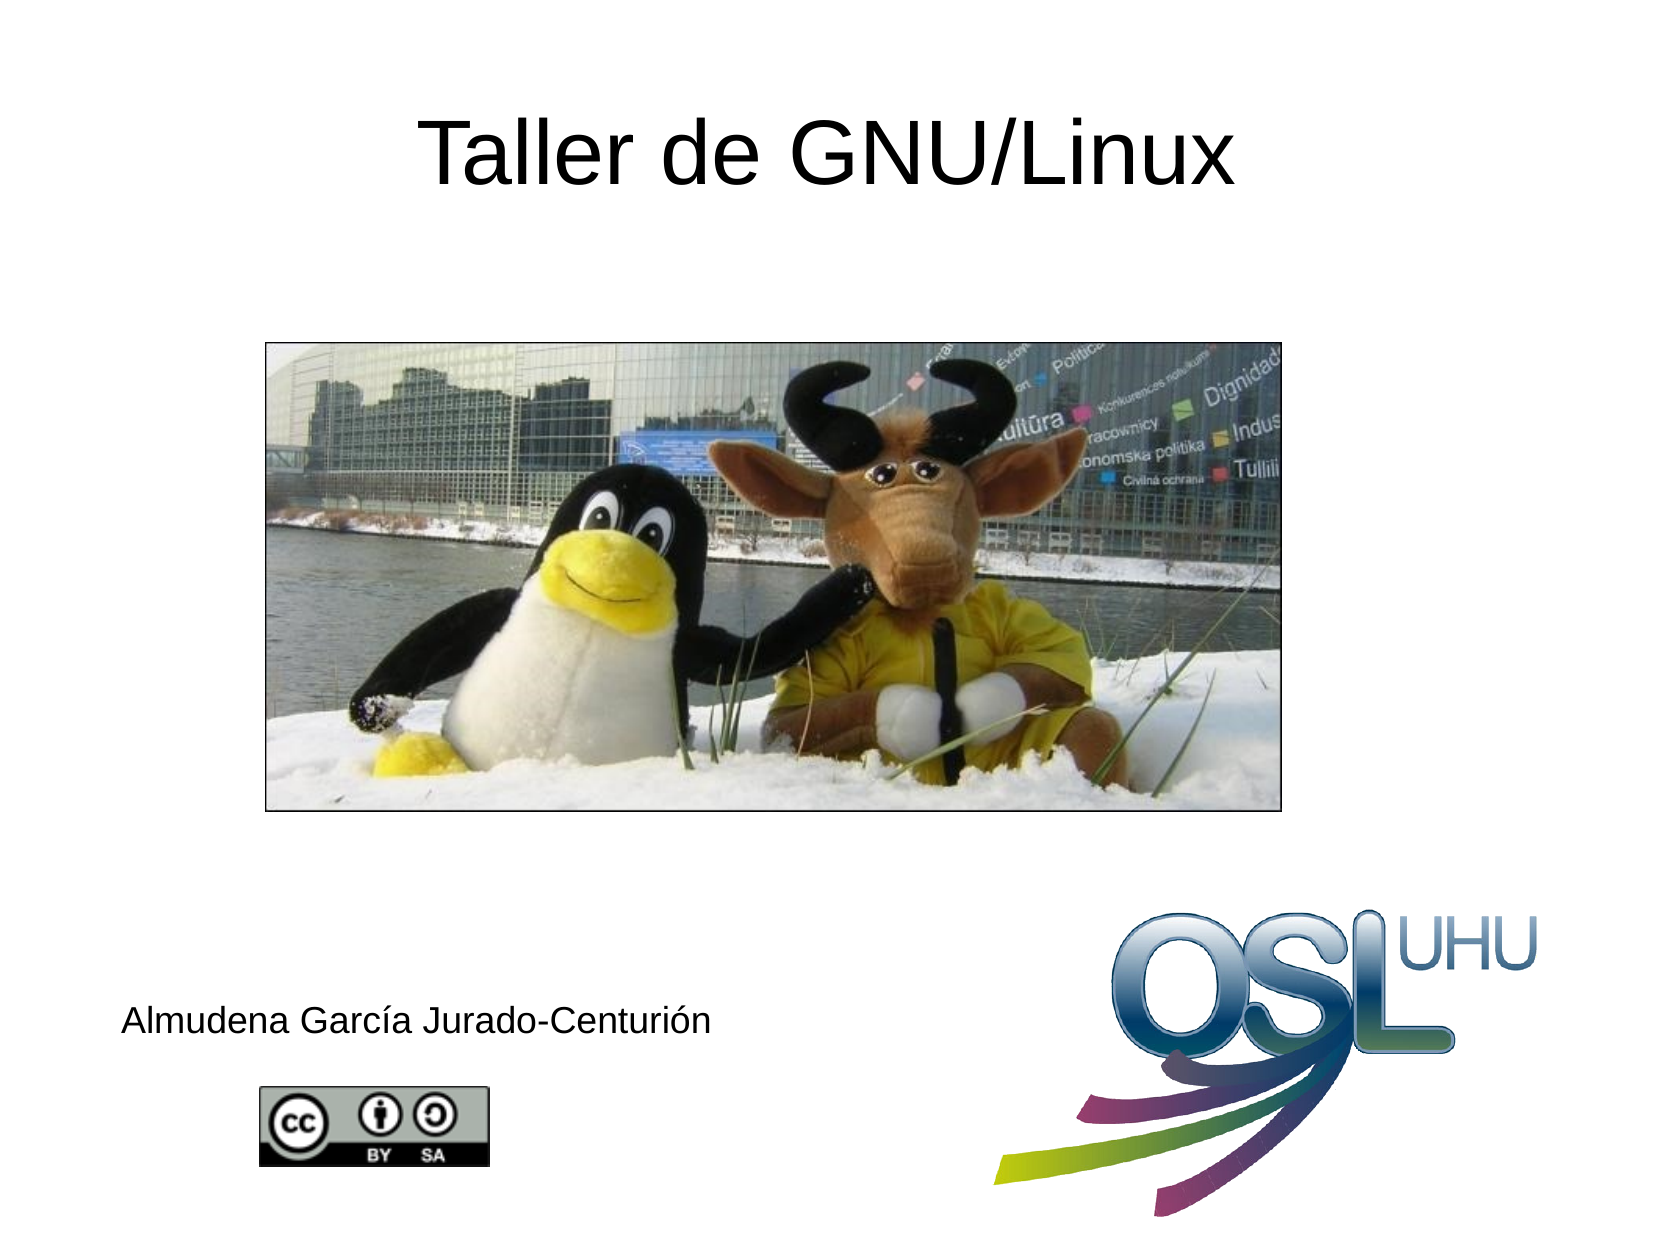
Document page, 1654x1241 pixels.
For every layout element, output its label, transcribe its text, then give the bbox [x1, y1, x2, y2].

text_box Almudena García Jurado-Centurión [106, 992, 934, 1049]
picture [265, 342, 1282, 812]
picture [259, 1086, 490, 1167]
title Taller de GNU/Linux [82, 49, 1571, 257]
picture [992, 909, 1558, 1217]
